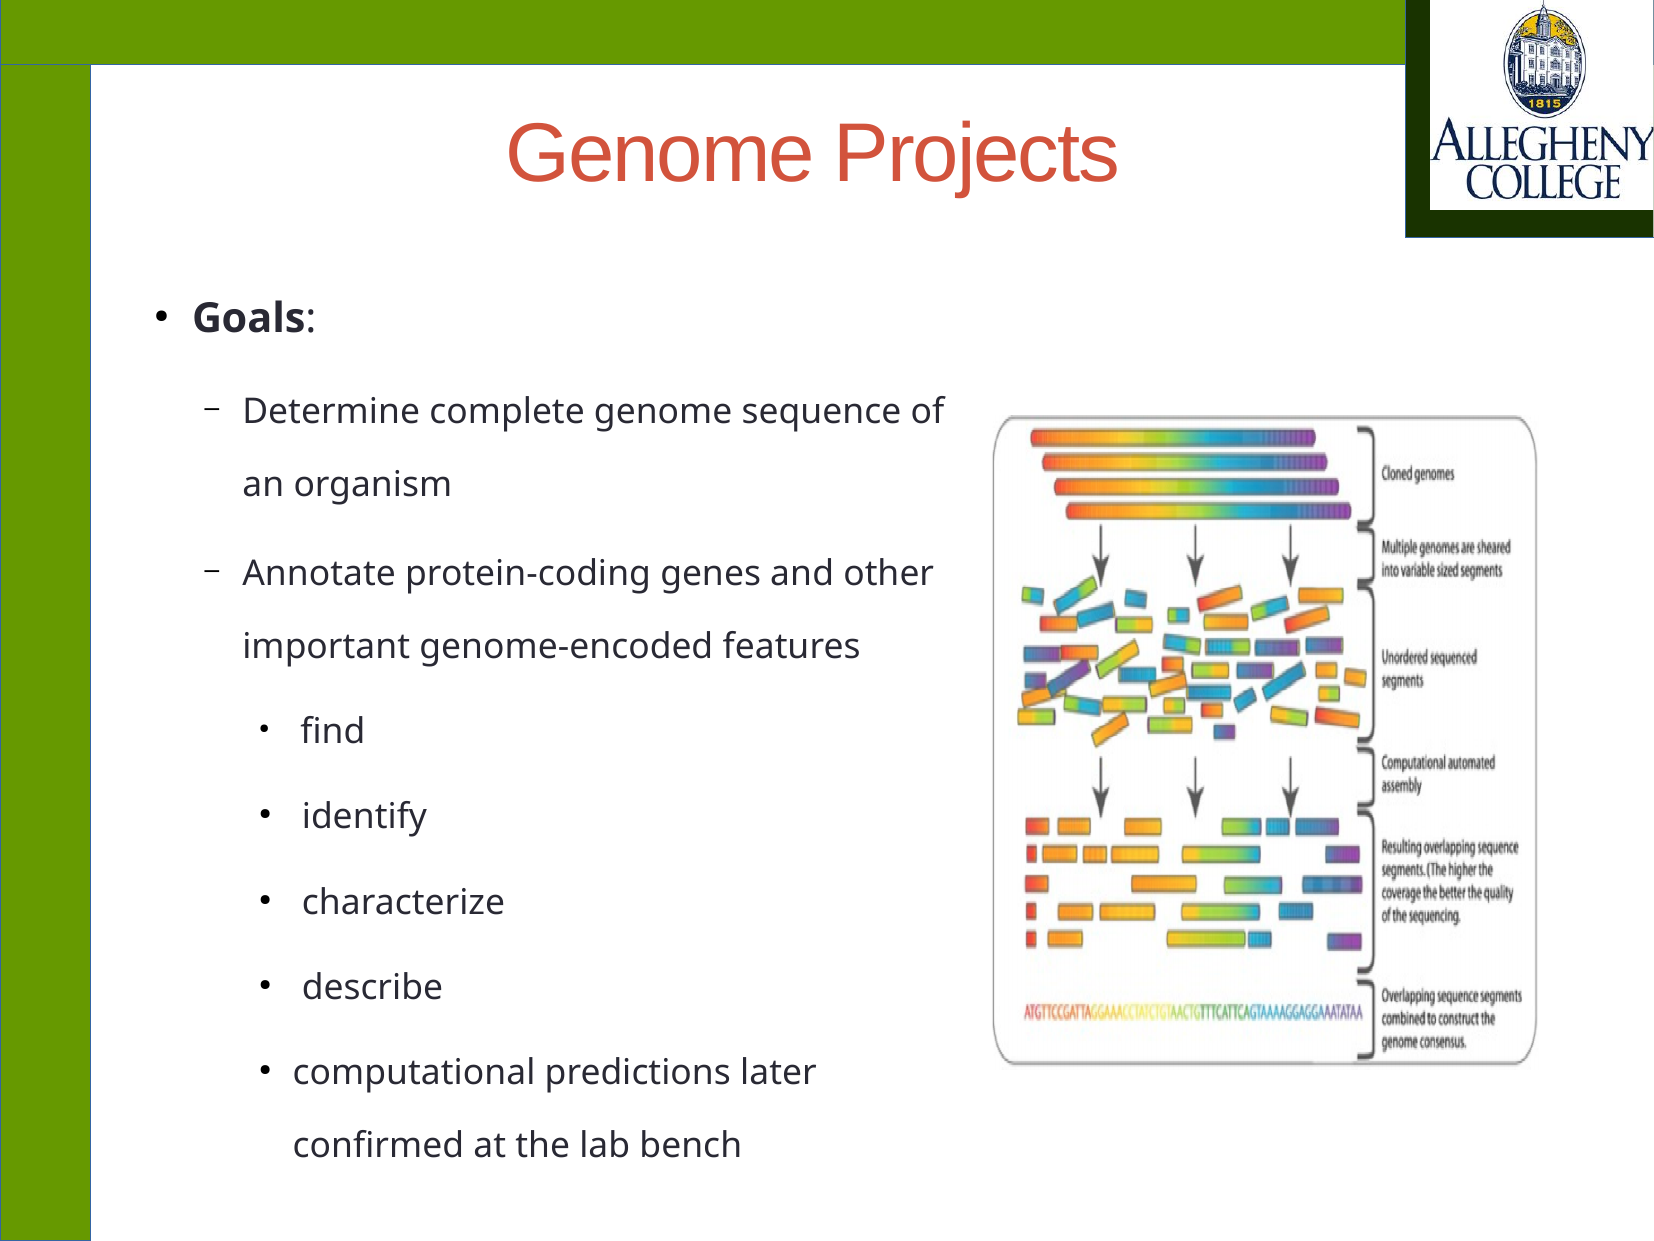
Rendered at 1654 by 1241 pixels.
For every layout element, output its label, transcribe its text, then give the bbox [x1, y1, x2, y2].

list Goals: Determine complete genome sequence of an organism Annotate protein-coding genes and other important genome-encoded features find identify characterize describe computational predictions later confirmed at the lab bench [141, 260, 976, 1171]
title Genome Projects [112, 65, 1515, 257]
text_box [0, 0, 1654, 1241]
picture [976, 390, 1576, 1130]
picture [1430, 0, 1654, 210]
